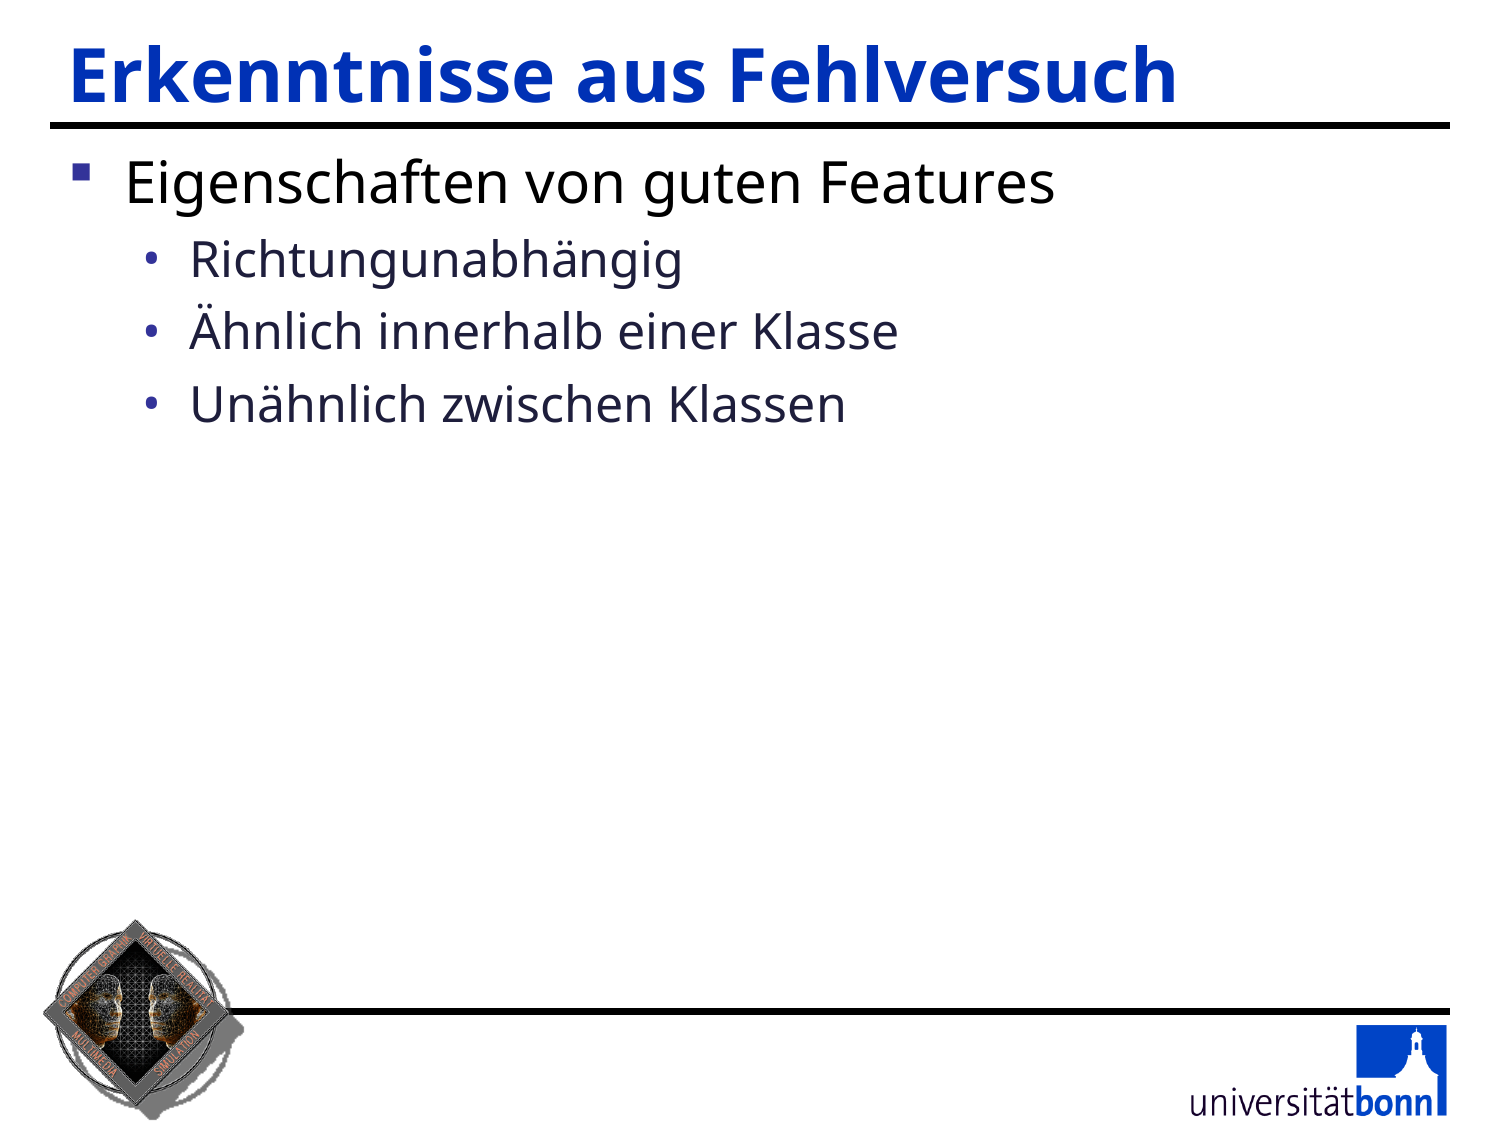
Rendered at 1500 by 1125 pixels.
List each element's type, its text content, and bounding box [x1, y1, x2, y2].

picture [41, 917, 229, 1106]
picture [1189, 1023, 1448, 1117]
list Eigenschaften von guten Features Richtungunabhängig Ähnlich innerhalb einer Klasse Unähnlich zwischen Klassen [53, 137, 1430, 886]
title Erkenntnisse aus Fehlversuch [53, 18, 1447, 126]
